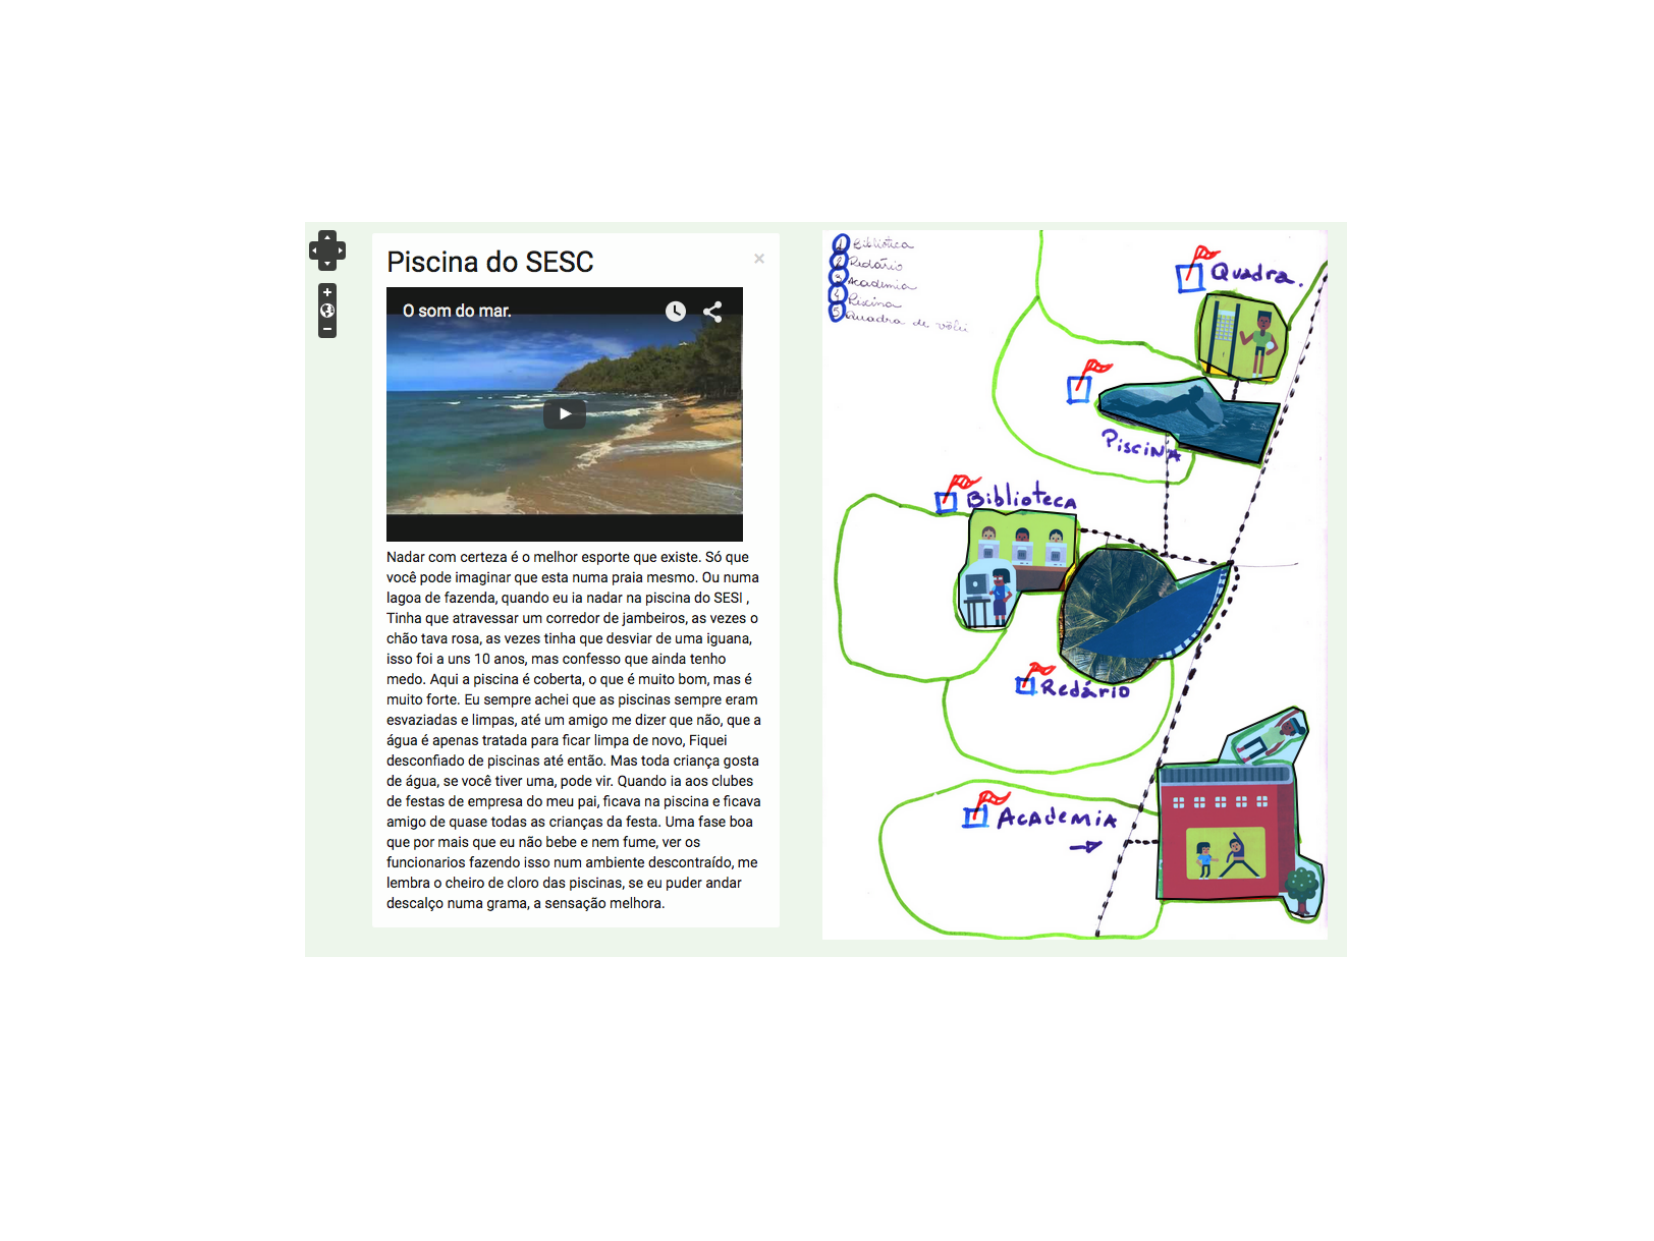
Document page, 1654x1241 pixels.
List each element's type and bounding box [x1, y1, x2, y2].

picture [305, 222, 1347, 957]
